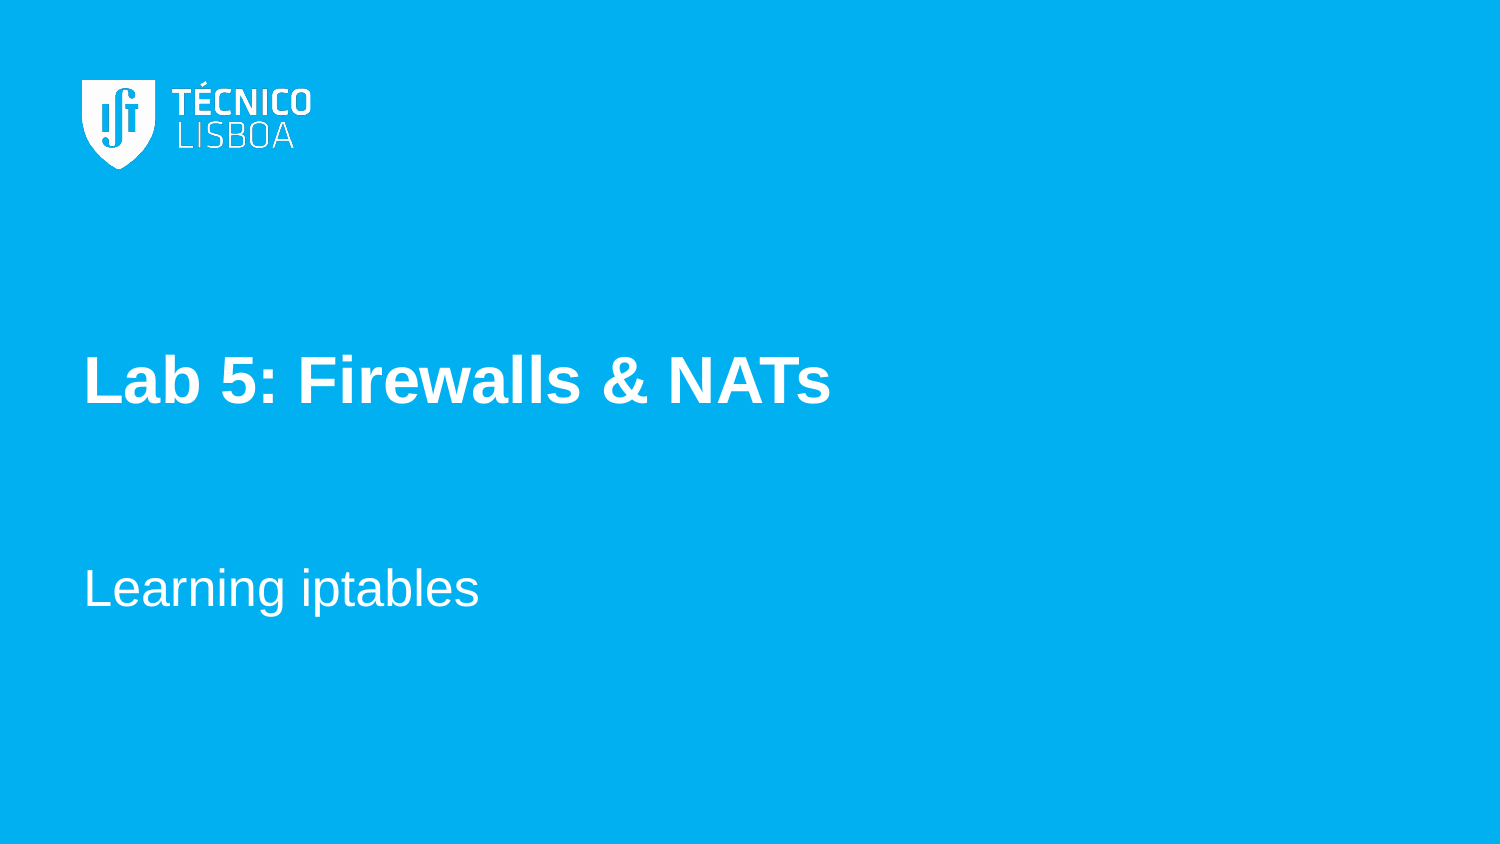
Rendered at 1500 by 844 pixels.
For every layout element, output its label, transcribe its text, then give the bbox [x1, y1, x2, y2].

subtitle Learning iptables [68, 540, 1383, 783]
title Lab 5: Firewalls & NATs [68, 338, 1383, 540]
